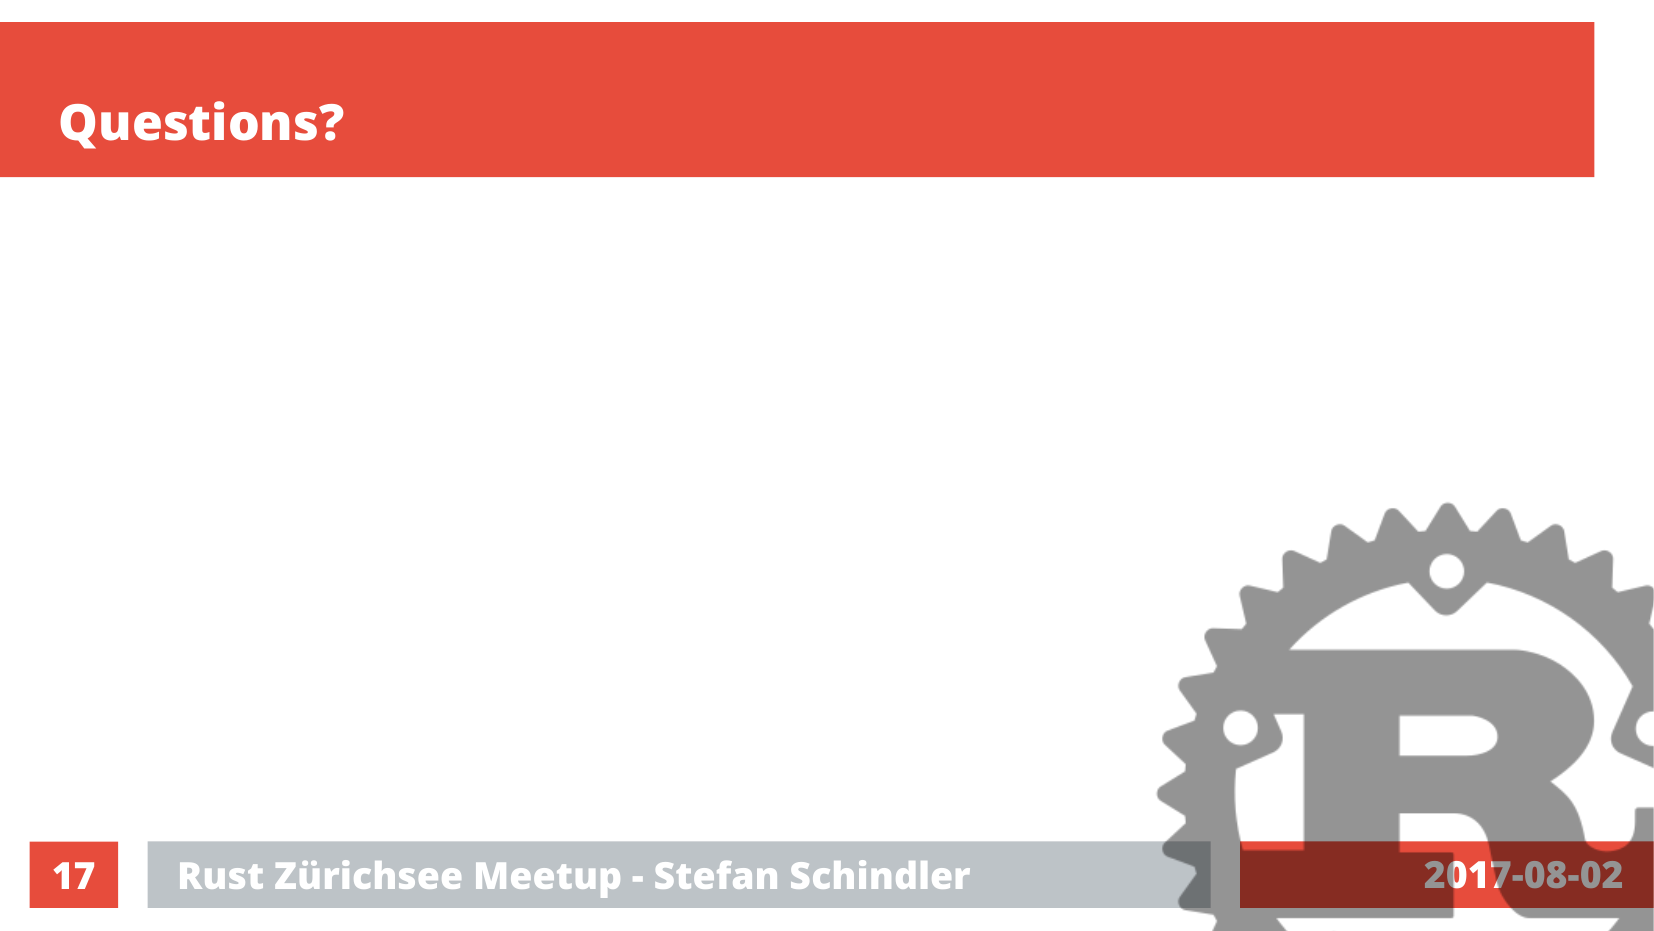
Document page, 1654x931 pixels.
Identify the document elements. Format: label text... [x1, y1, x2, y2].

title Questions? [59, 44, 1595, 156]
picture [1053, 399, 1654, 931]
